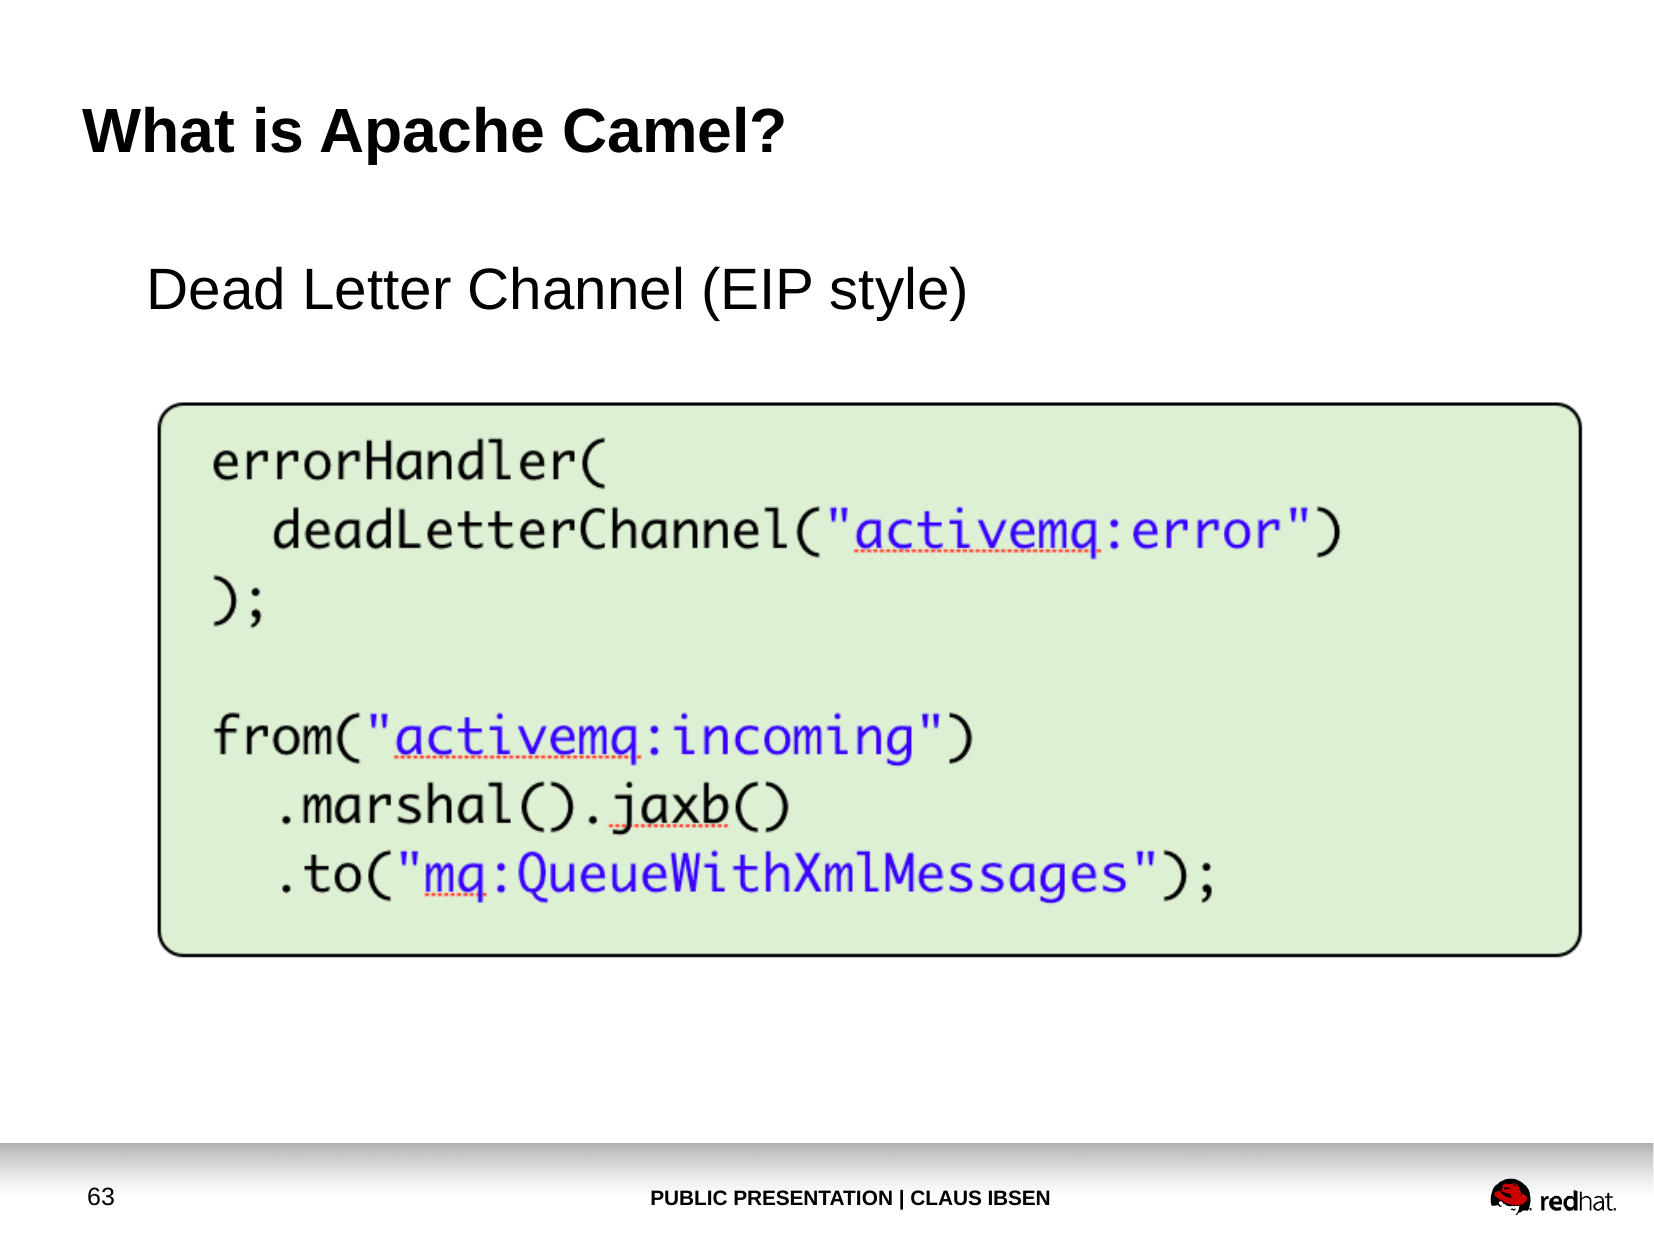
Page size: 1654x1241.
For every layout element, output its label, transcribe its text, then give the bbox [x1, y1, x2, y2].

list Dead Letter Channel (EIP style) [86, 256, 1576, 1051]
picture [150, 382, 1619, 976]
picture [0, 1143, 1654, 1241]
title What is Apache Camel? [82, 37, 1571, 226]
